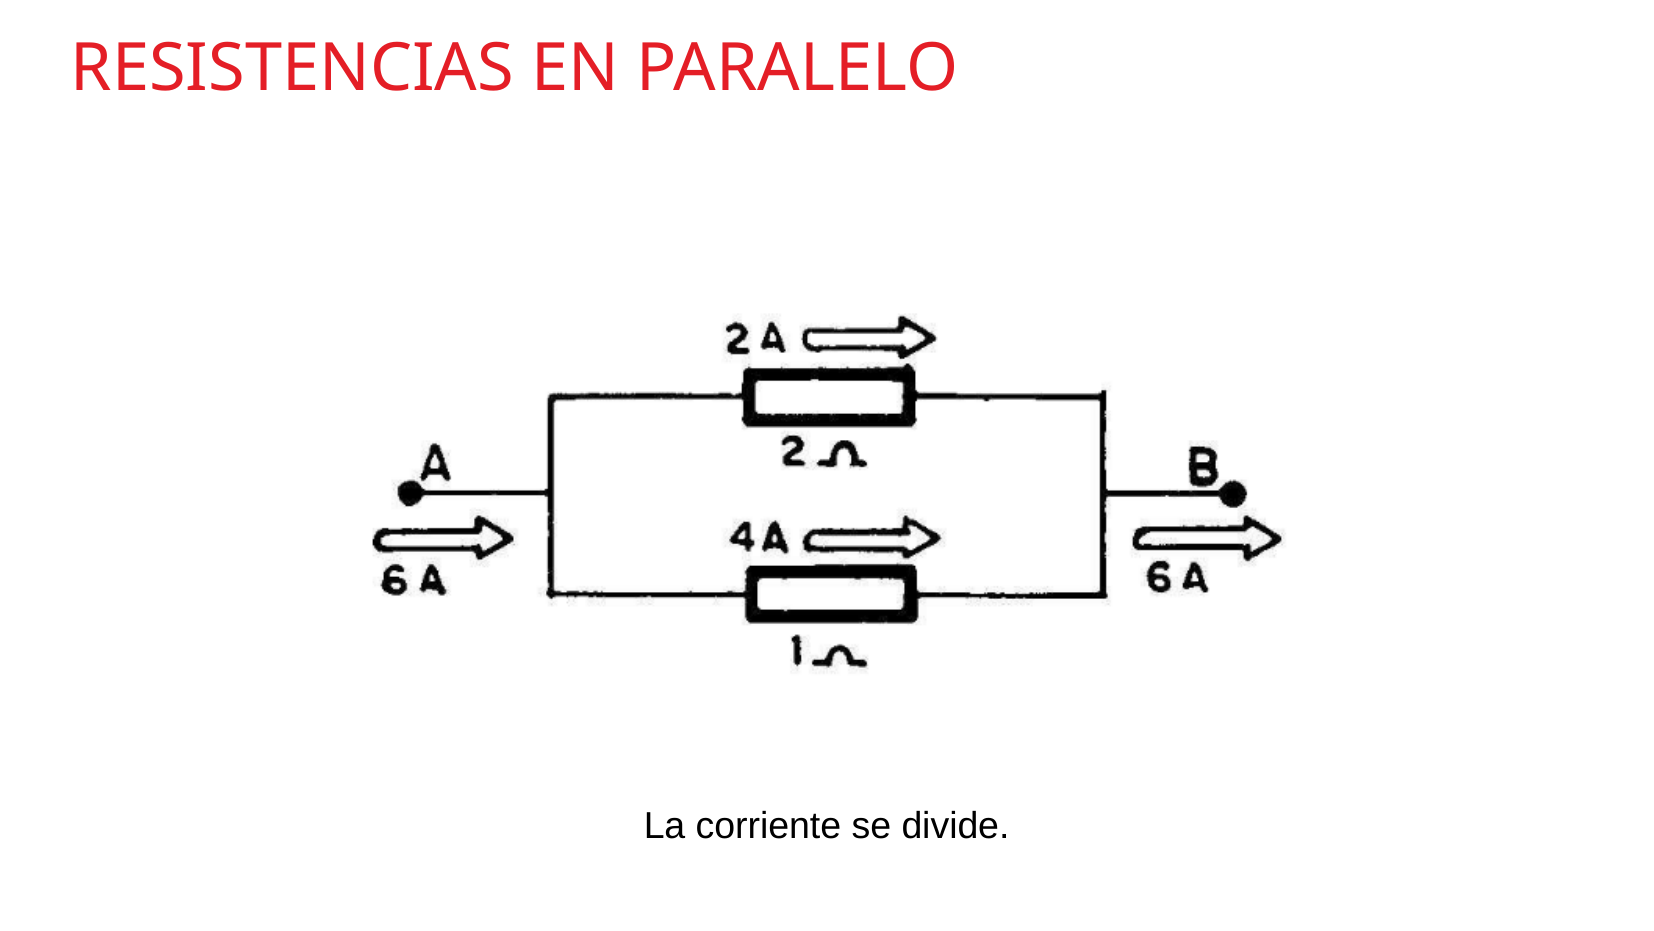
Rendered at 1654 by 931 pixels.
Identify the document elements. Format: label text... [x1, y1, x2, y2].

title RESISTENCIAS EN PARALELO [70, 11, 1347, 118]
text_box La corriente se divide. [628, 797, 1025, 855]
picture [337, 287, 1316, 682]
